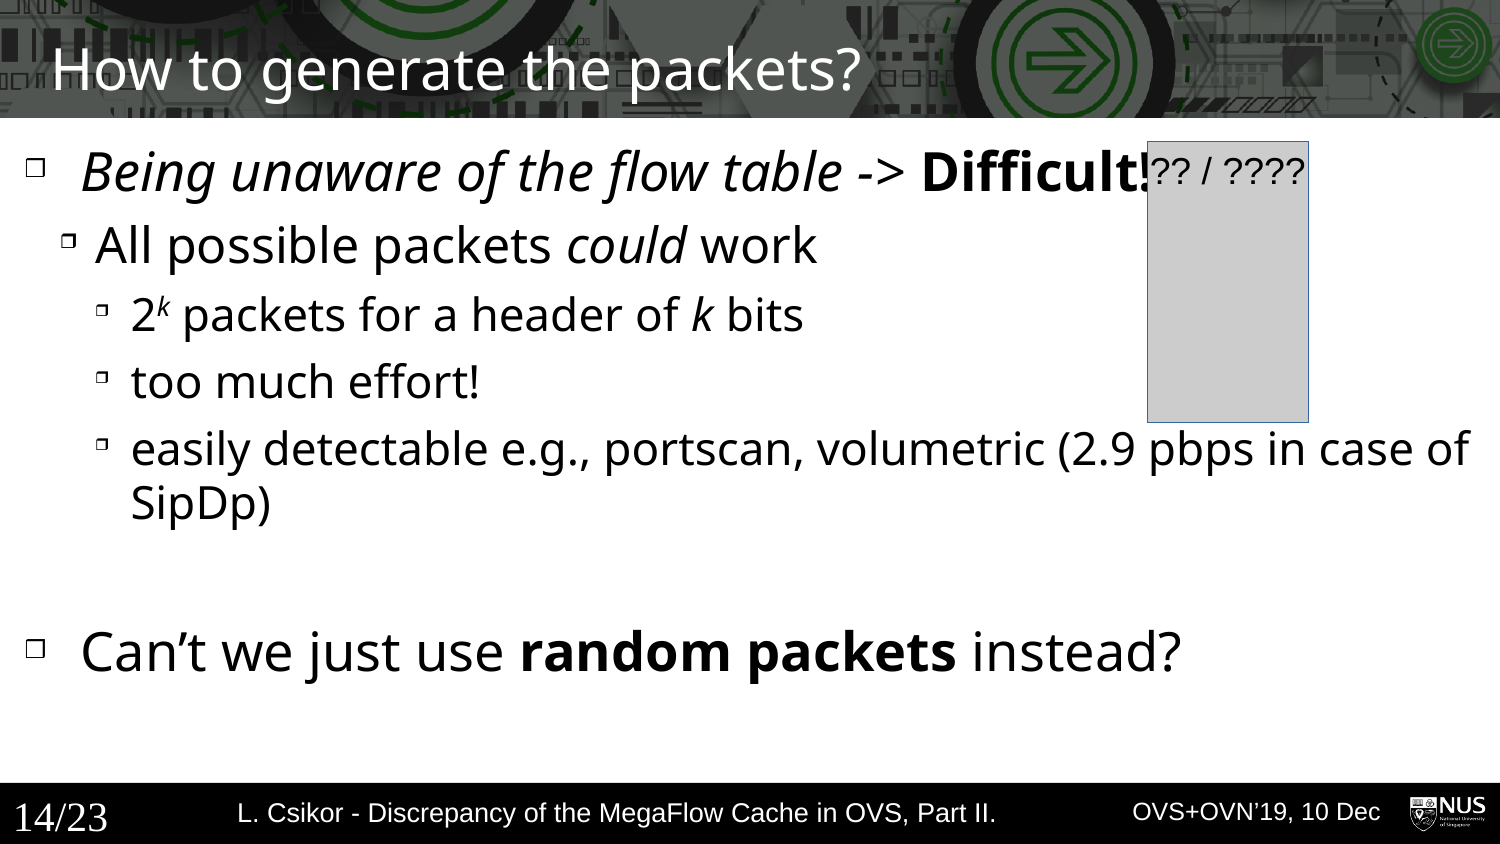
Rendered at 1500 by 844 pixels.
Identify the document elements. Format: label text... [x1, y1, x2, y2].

text_box ?? / ???? [1147, 142, 1308, 422]
picture [0, 0, 1500, 118]
text_box Being unaware of the flow table -> Difficult! All possible packets could work 2k packets for a header of k bits too much effort! easily detectable e.g., portscan, volumetric (2.9 pbps in case of SipDp) Can’t we just use random packets instead? [9, 129, 1490, 770]
picture [1395, 782, 1500, 844]
text_box How to generate the packets? [35, 37, 1386, 97]
